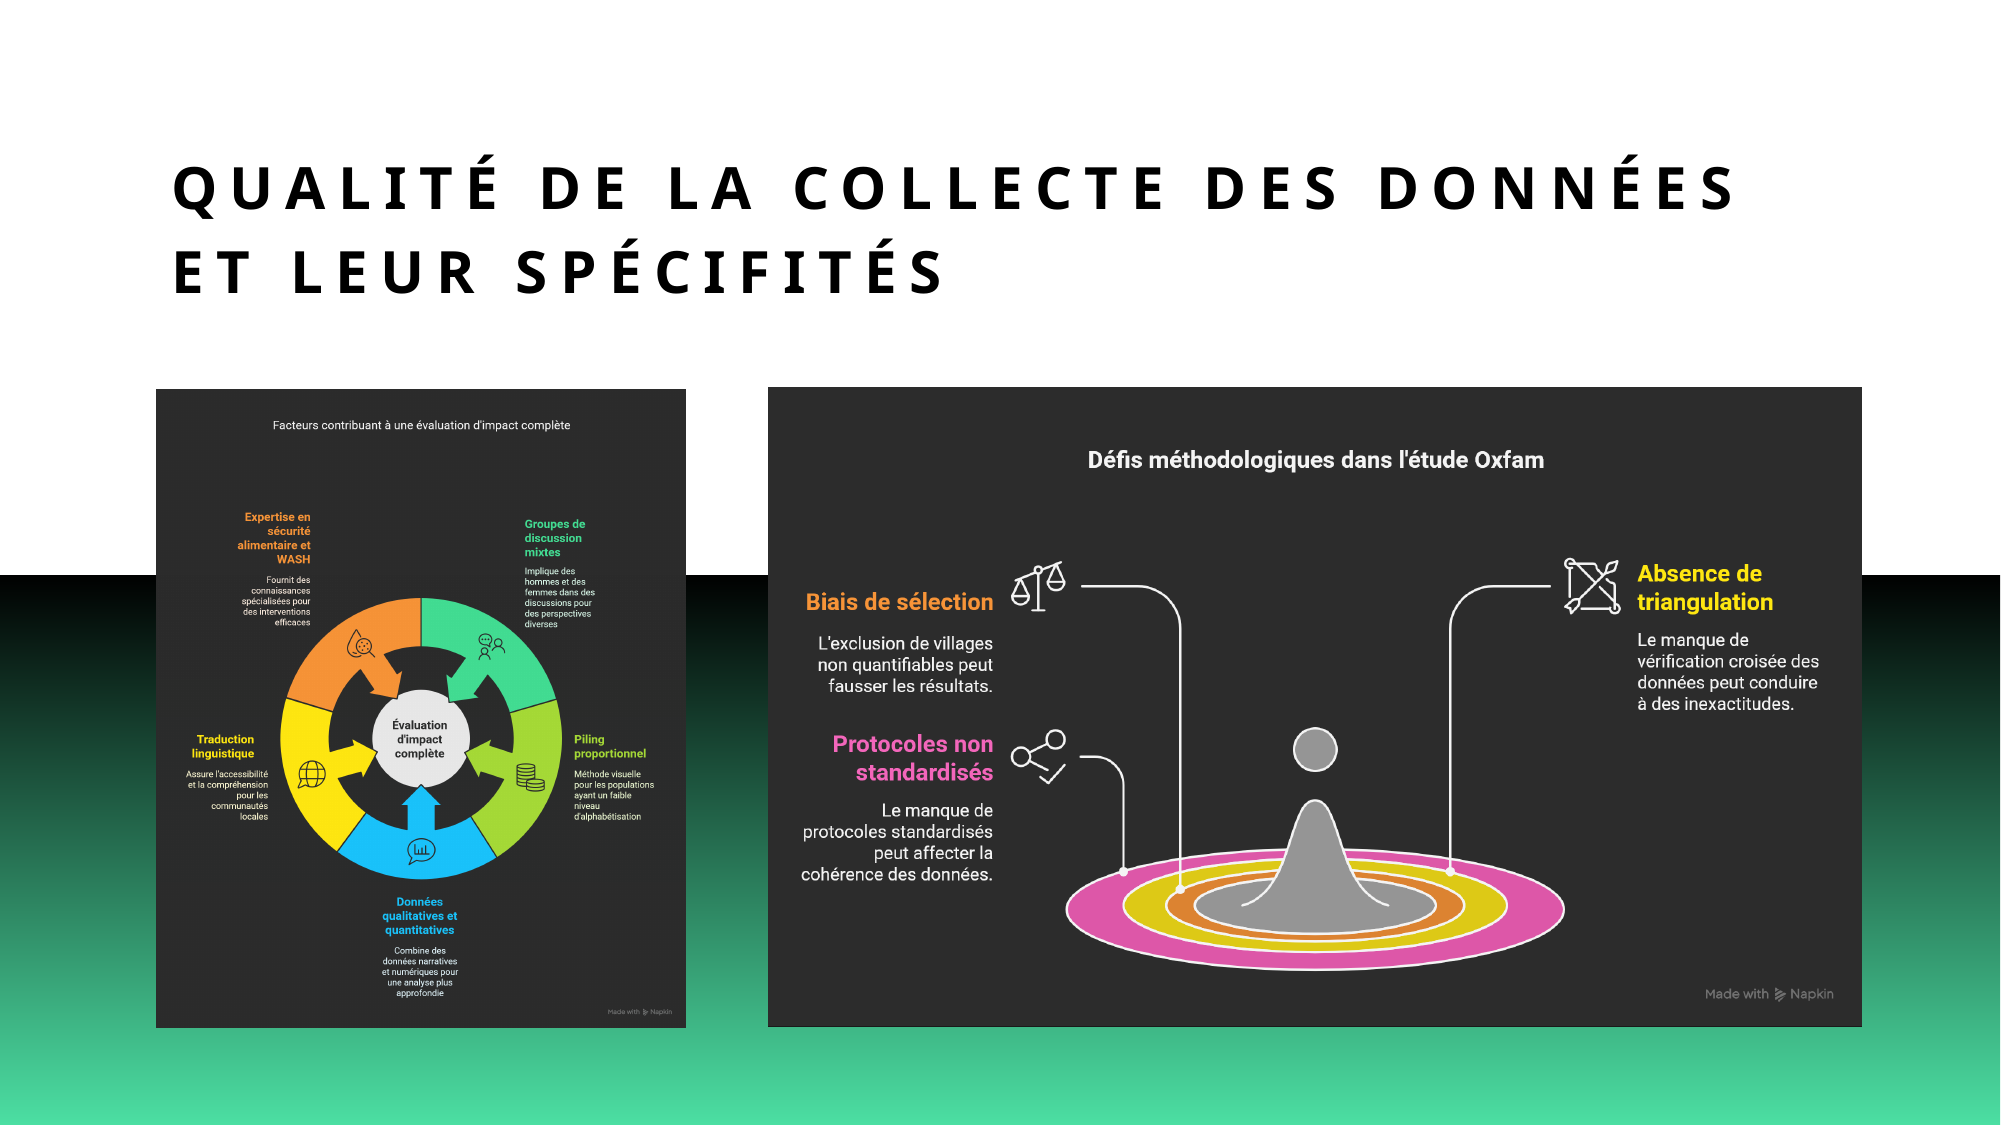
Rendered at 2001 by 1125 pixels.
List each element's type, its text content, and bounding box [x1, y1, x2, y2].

title Qualité de la collecte des données et leur spécifités [156, 124, 1844, 313]
picture [156, 389, 686, 1028]
picture [768, 387, 1862, 1027]
